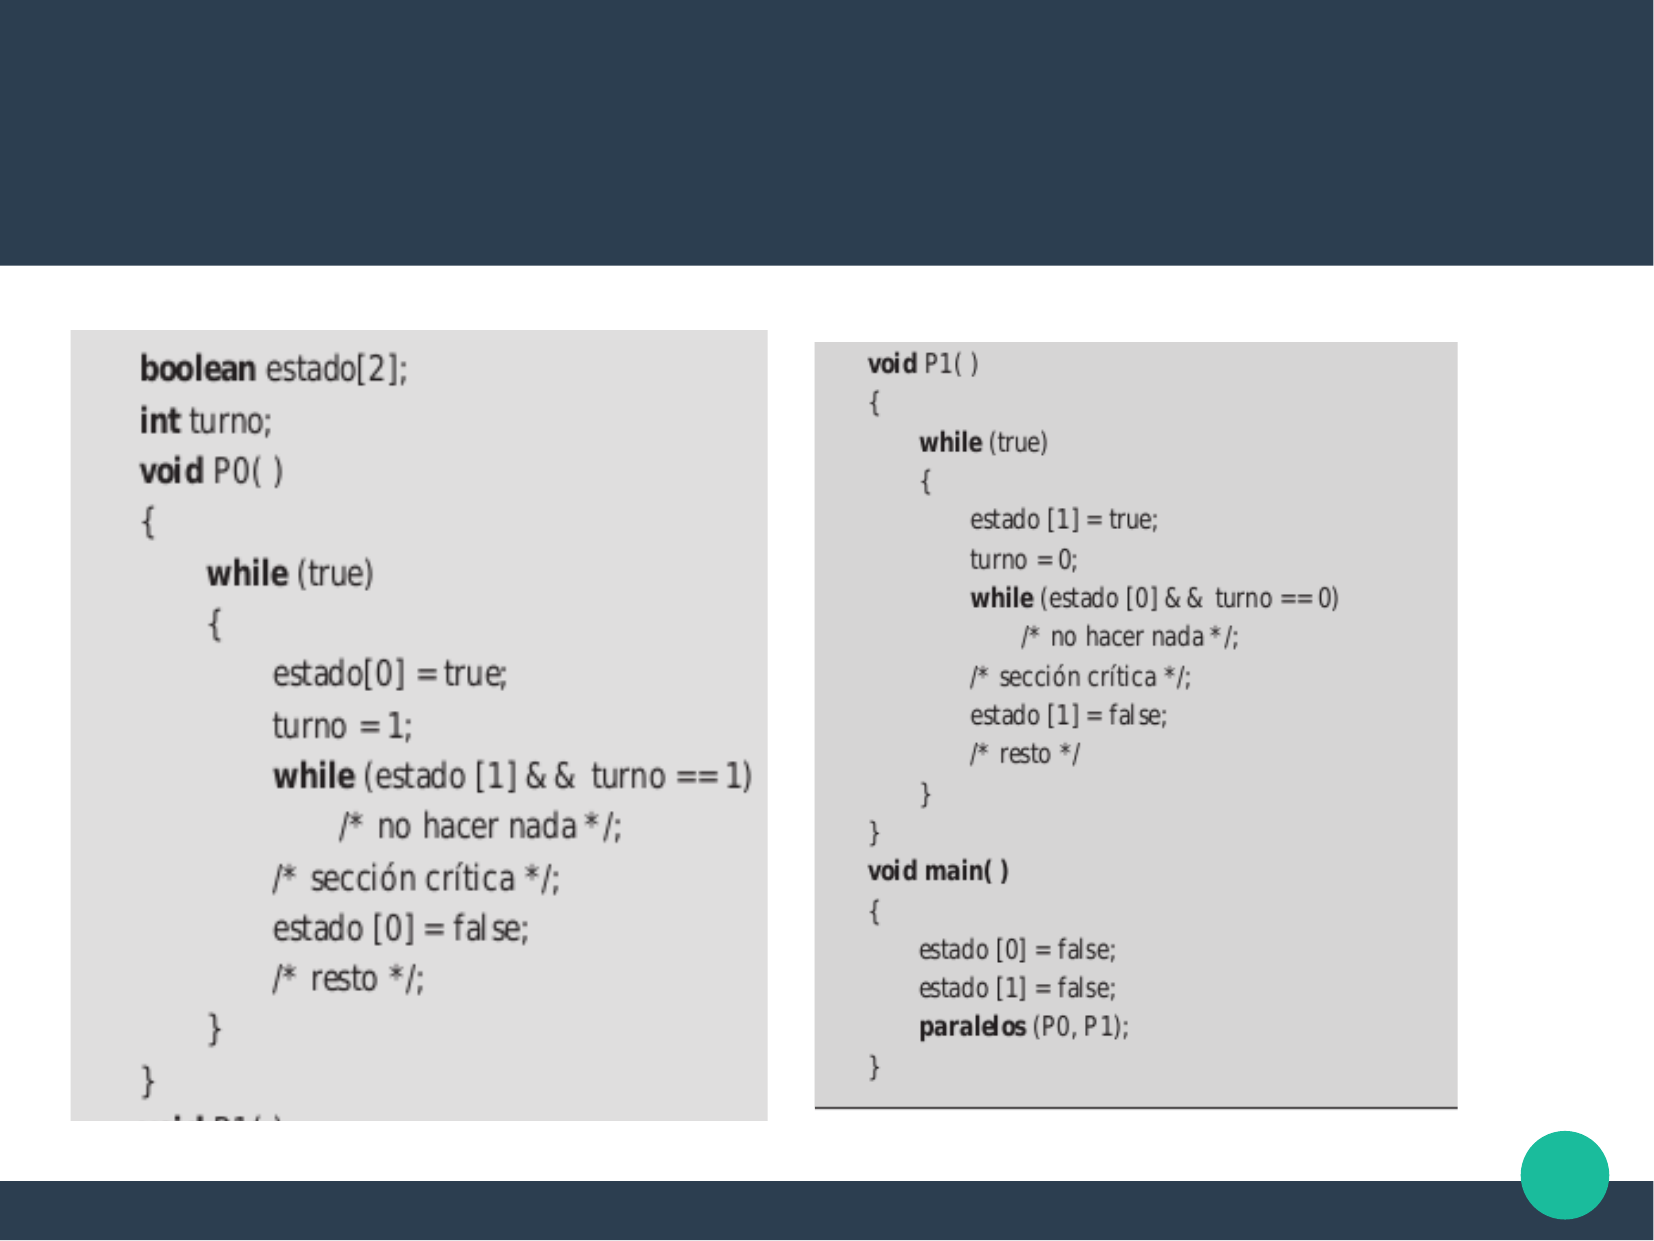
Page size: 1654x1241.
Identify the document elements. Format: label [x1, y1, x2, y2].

picture [70, 330, 768, 1121]
picture [814, 342, 1458, 1111]
